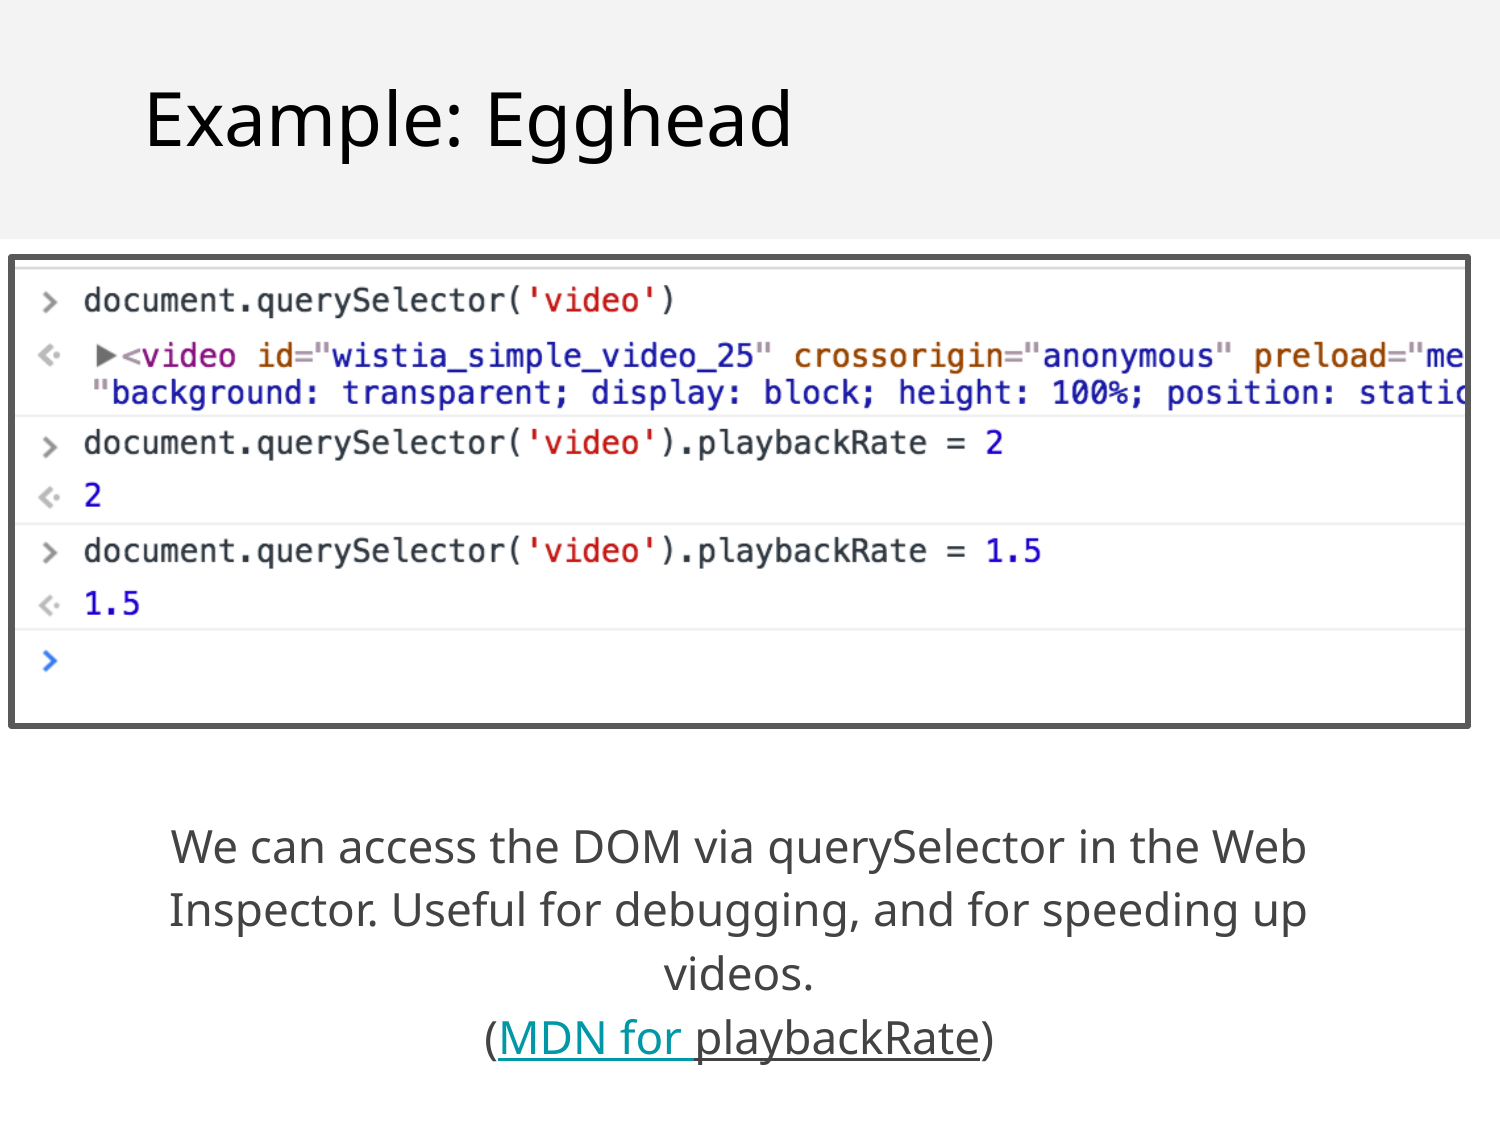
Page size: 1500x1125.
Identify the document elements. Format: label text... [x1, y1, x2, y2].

title Example: Egghead [128, 56, 1372, 183]
list We can access the DOM via querySelector in the Web Inspector. Useful for debugging, and for speeding up videos. (MDN for playbackRate) [94, 794, 1384, 1004]
picture [14, 259, 1465, 723]
